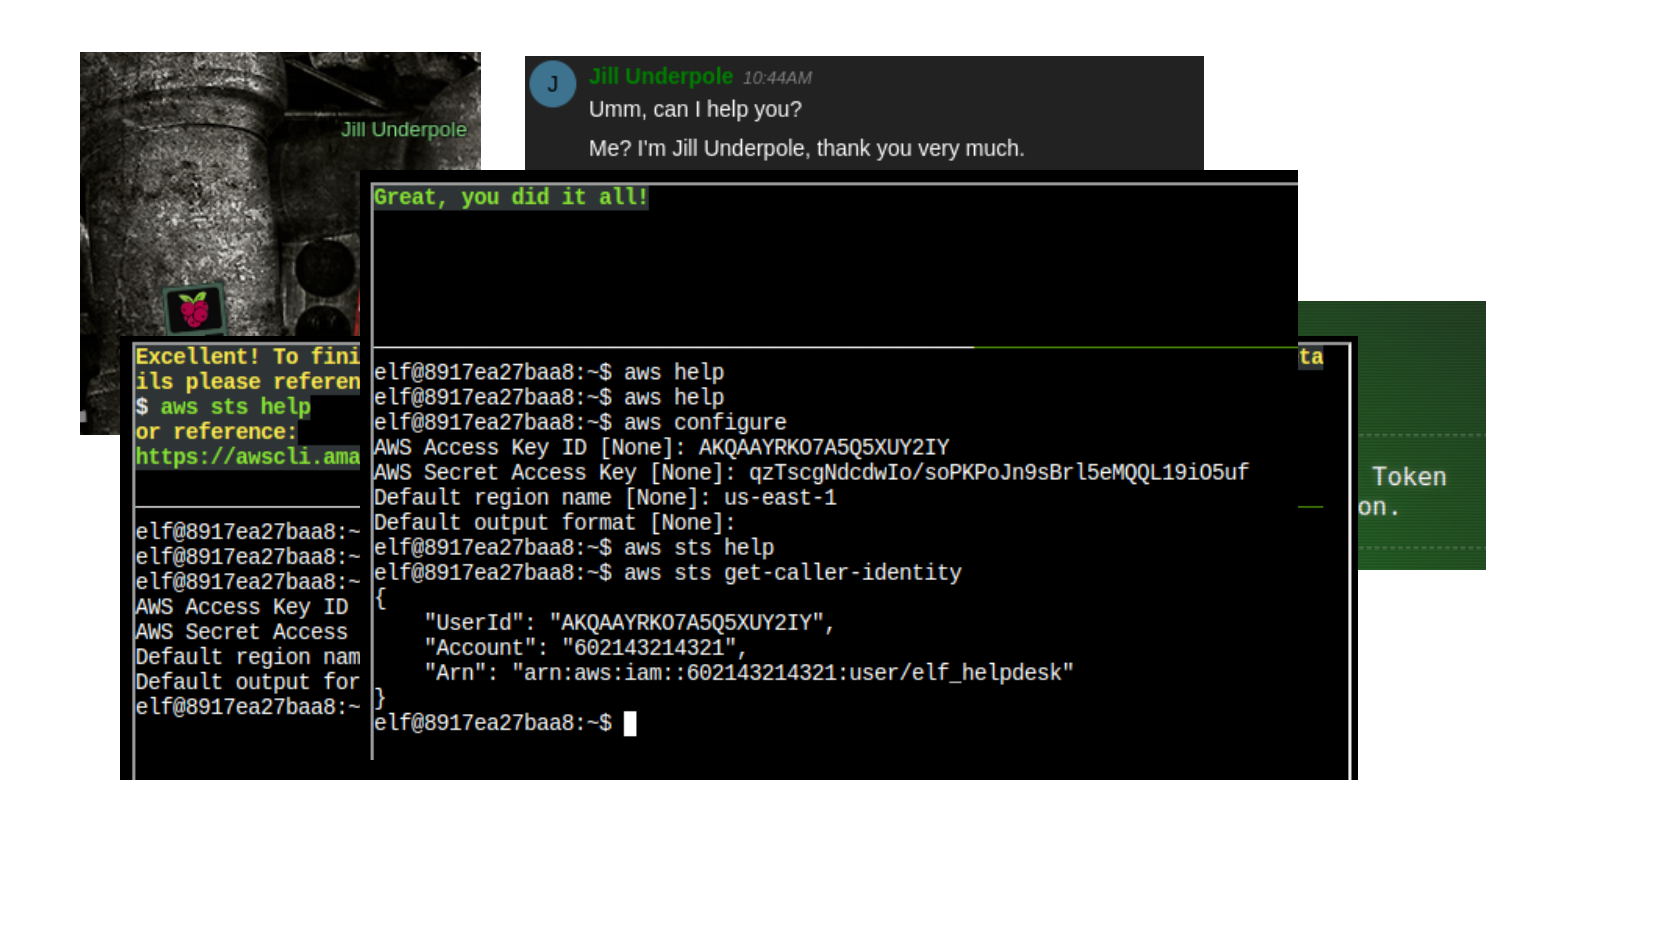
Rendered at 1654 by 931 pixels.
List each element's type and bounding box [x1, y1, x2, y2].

picture [80, 52, 1486, 781]
